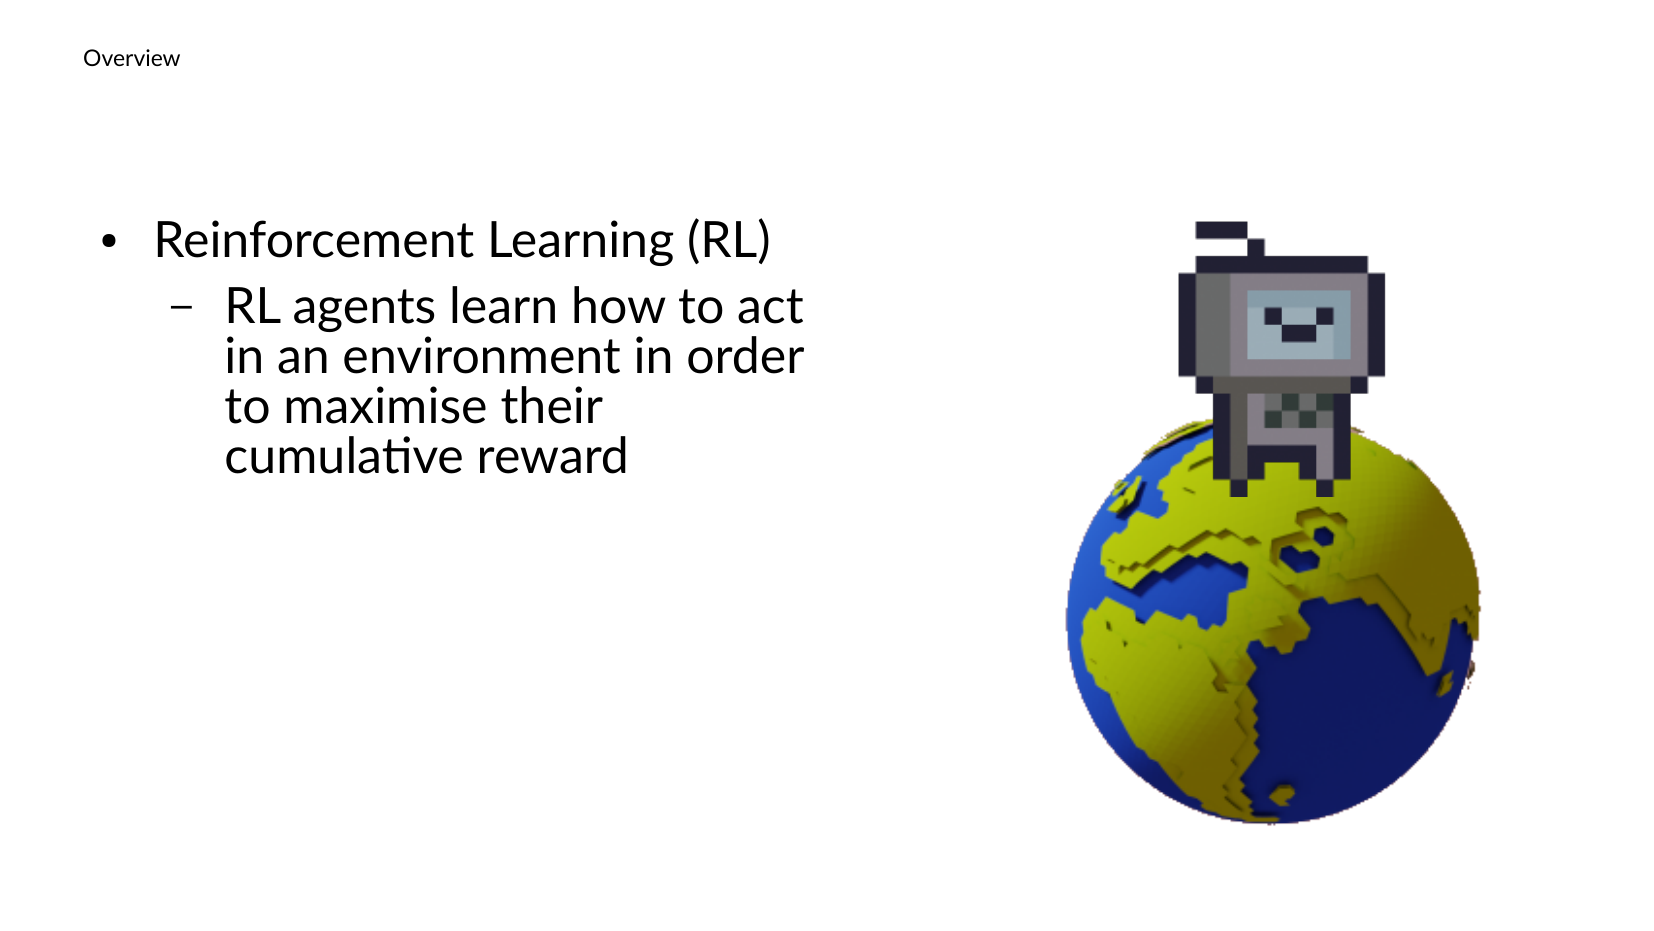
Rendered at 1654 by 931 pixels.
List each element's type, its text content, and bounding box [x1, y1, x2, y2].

title Overview [83, 0, 1571, 119]
picture [1039, 153, 1524, 863]
list Reinforcement Learning (RL) RL agents learn how to act in an environment in order to maximise their cumulative reward [82, 217, 809, 839]
